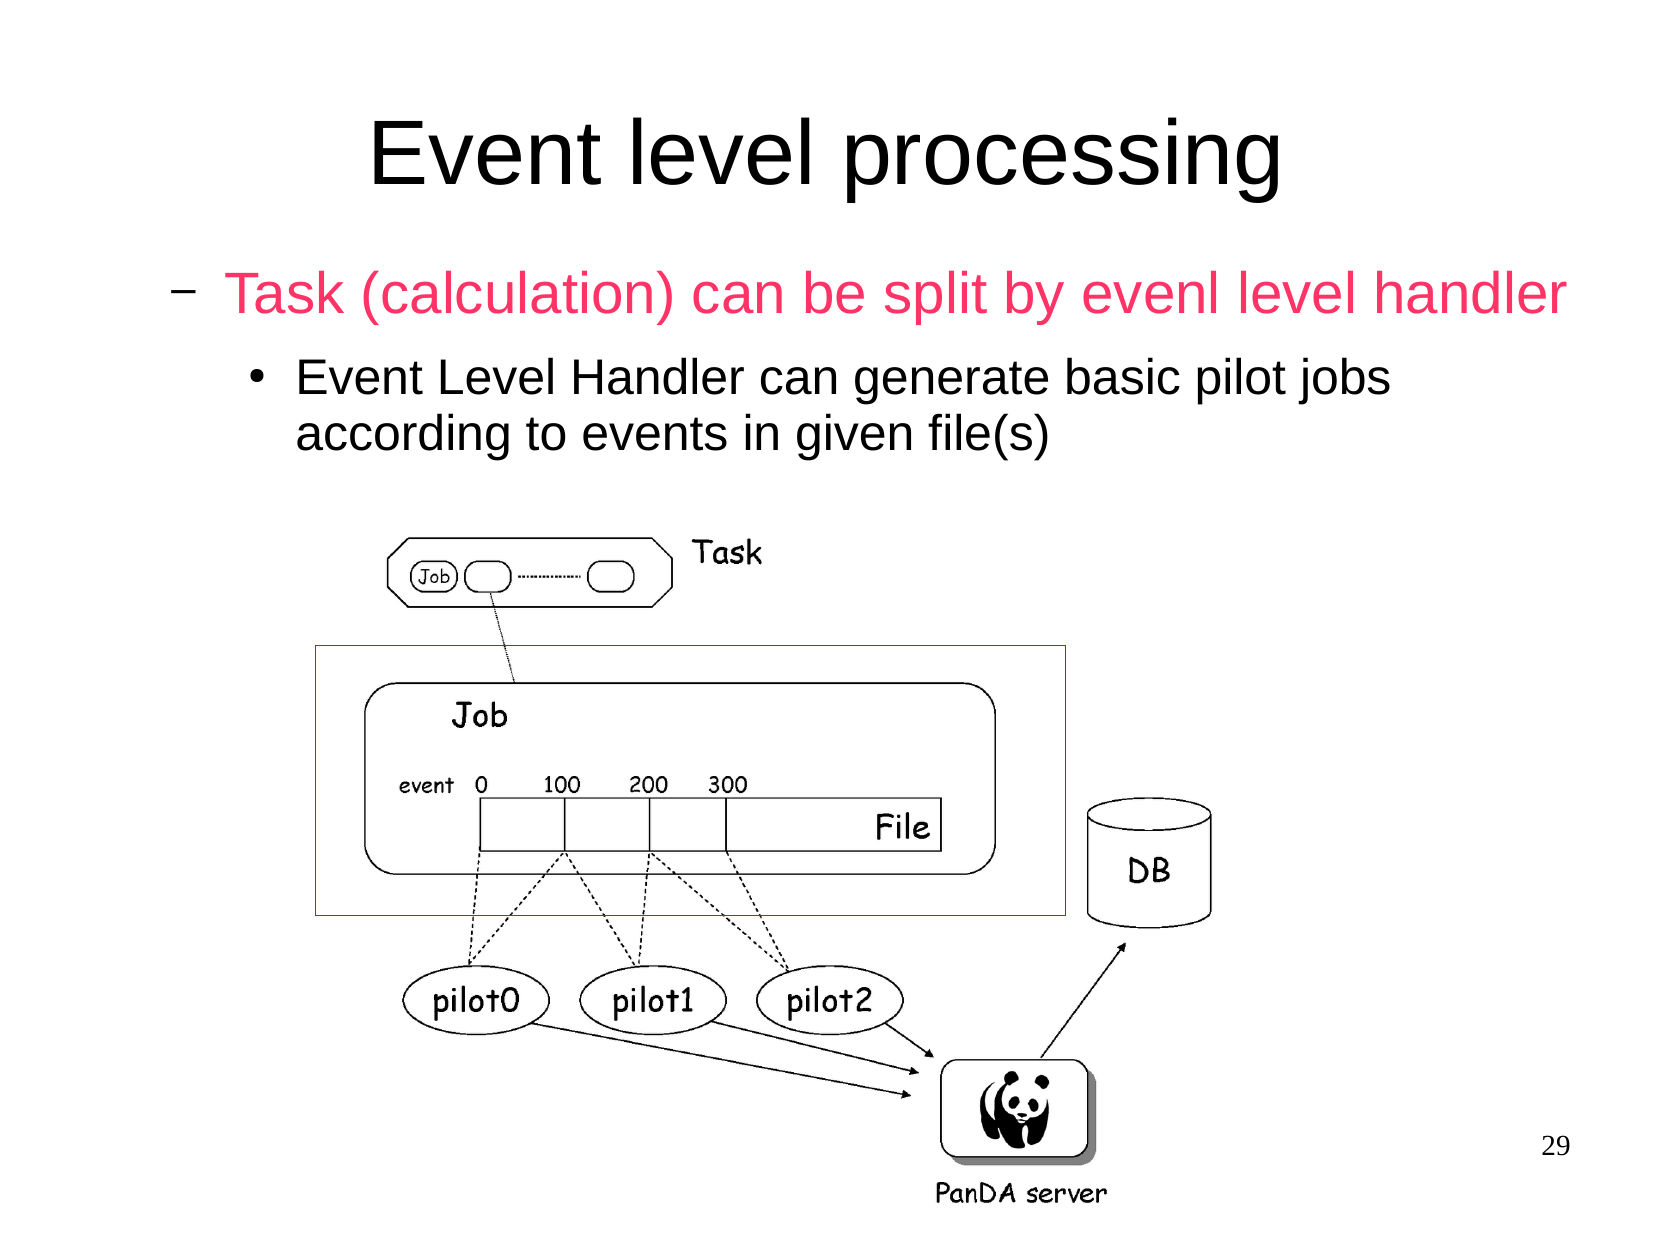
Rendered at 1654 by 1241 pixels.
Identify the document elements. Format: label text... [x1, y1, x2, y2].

picture [330, 1141, 1306, 1231]
title Event level processing [82, 49, 1571, 257]
list Task (calculation) can be split by evenl level handler Event Level Handler can generate basic pilot jobs according to events in given file(s) [82, 260, 1571, 1141]
